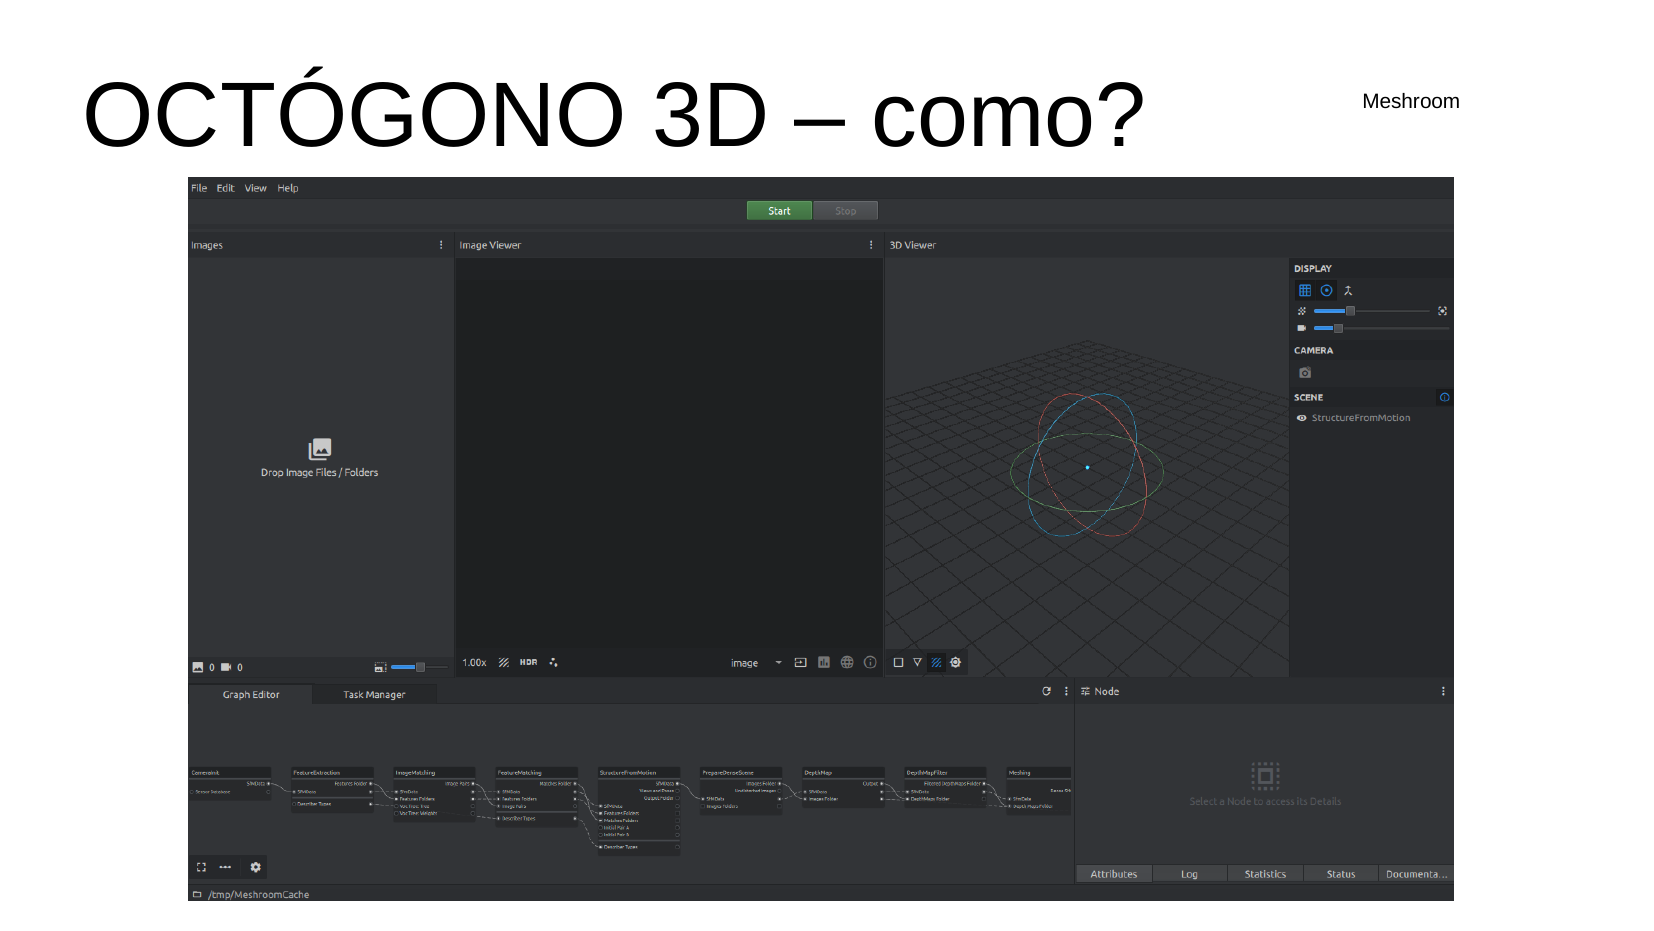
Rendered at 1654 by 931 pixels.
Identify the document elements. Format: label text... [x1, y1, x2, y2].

picture [188, 177, 1454, 901]
text_box Meshroom [1347, 82, 1501, 121]
title OCTÓGONO 3D – como? [82, 37, 1571, 193]
